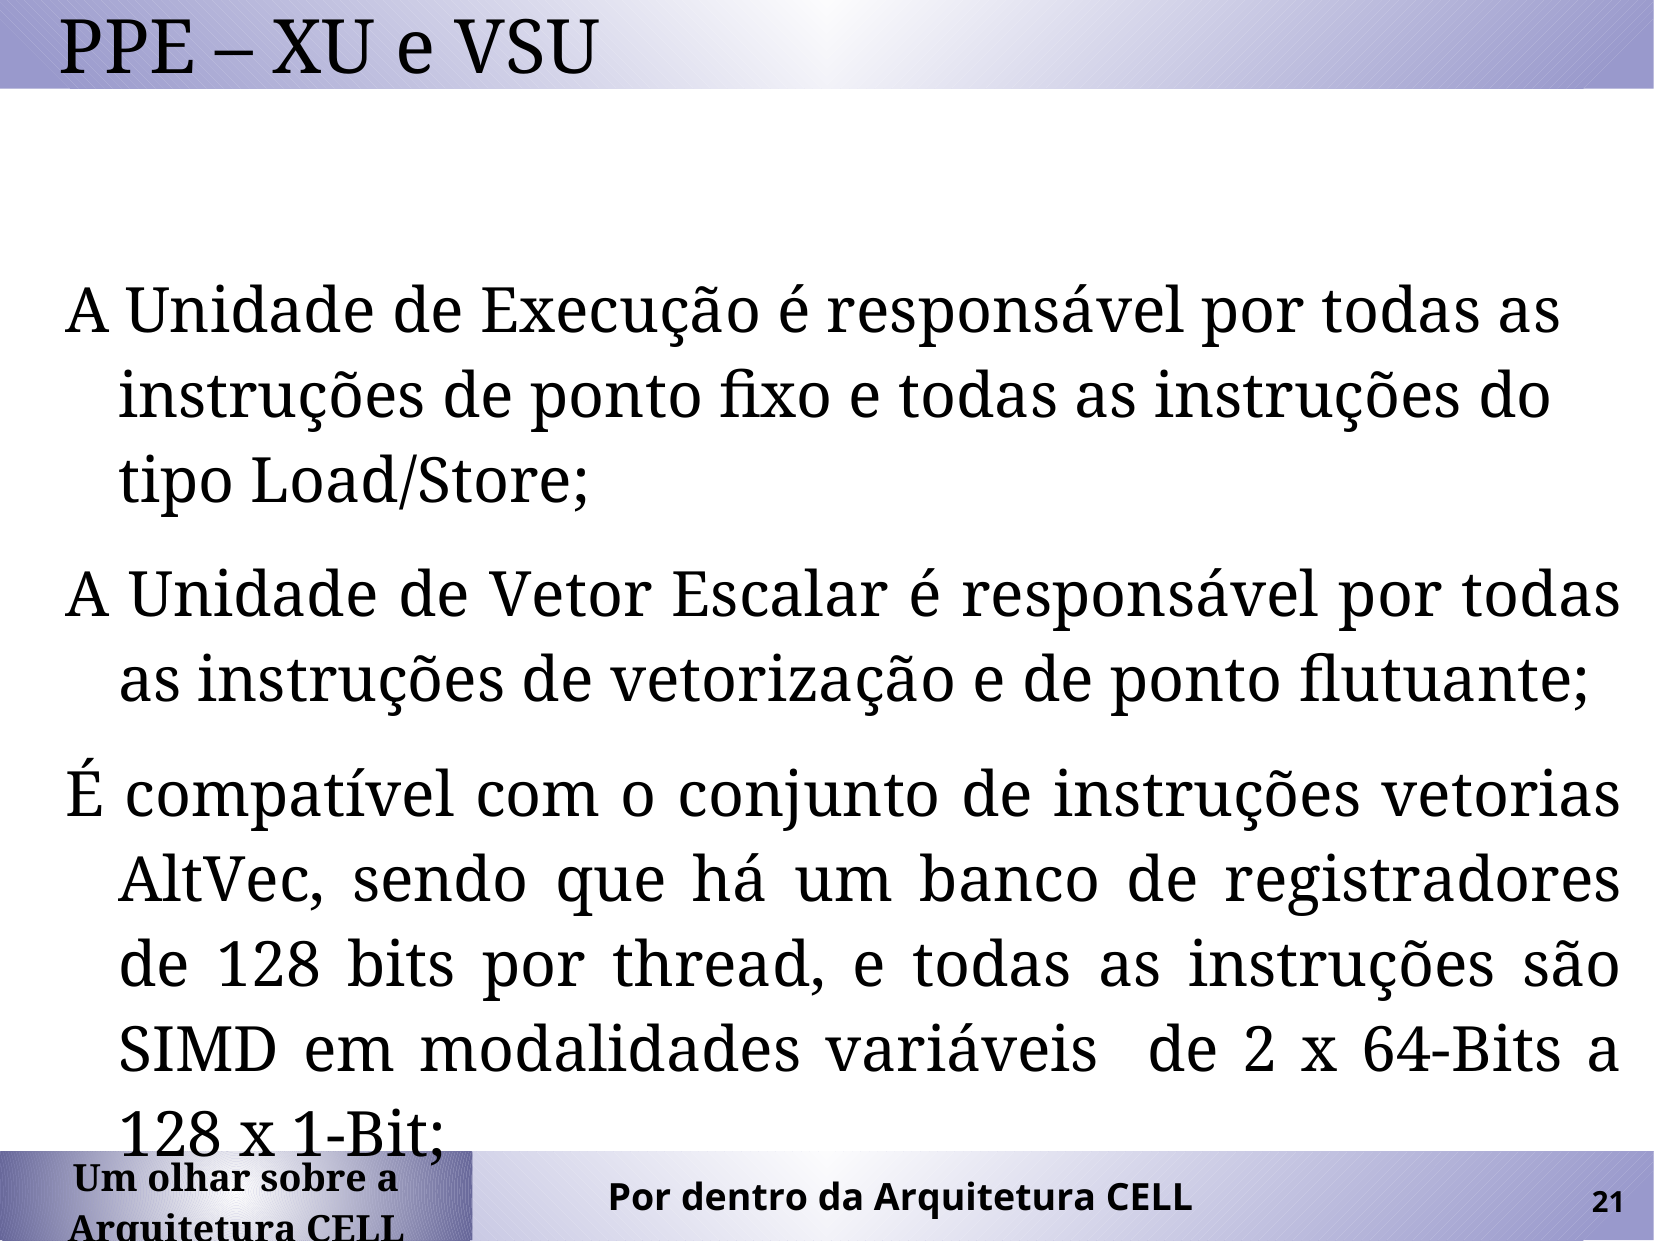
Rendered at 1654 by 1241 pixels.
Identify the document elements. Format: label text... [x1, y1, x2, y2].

title PPE – XU e VSU [59, 6, 1447, 82]
text_box Por dentro da Arquitetura CELL [501, 1151, 1300, 1241]
list A Unidade de Execução é responsável por todas as instruções de ponto fixo e todas as instruções do tipo Load/Store; A Unidade de Vetor Escalar é responsável por todas as instruções de vetorização e de ponto flutuante; É compatível com o conjunto de instruções vetorias AltVec, sendo que há um banco de registradores de 128 bits por thread, e todas as instruções são SIMD em modalidades variáveis de 2 x 64-Bits a 128 x 1-Bit; [47, 265, 1625, 1063]
